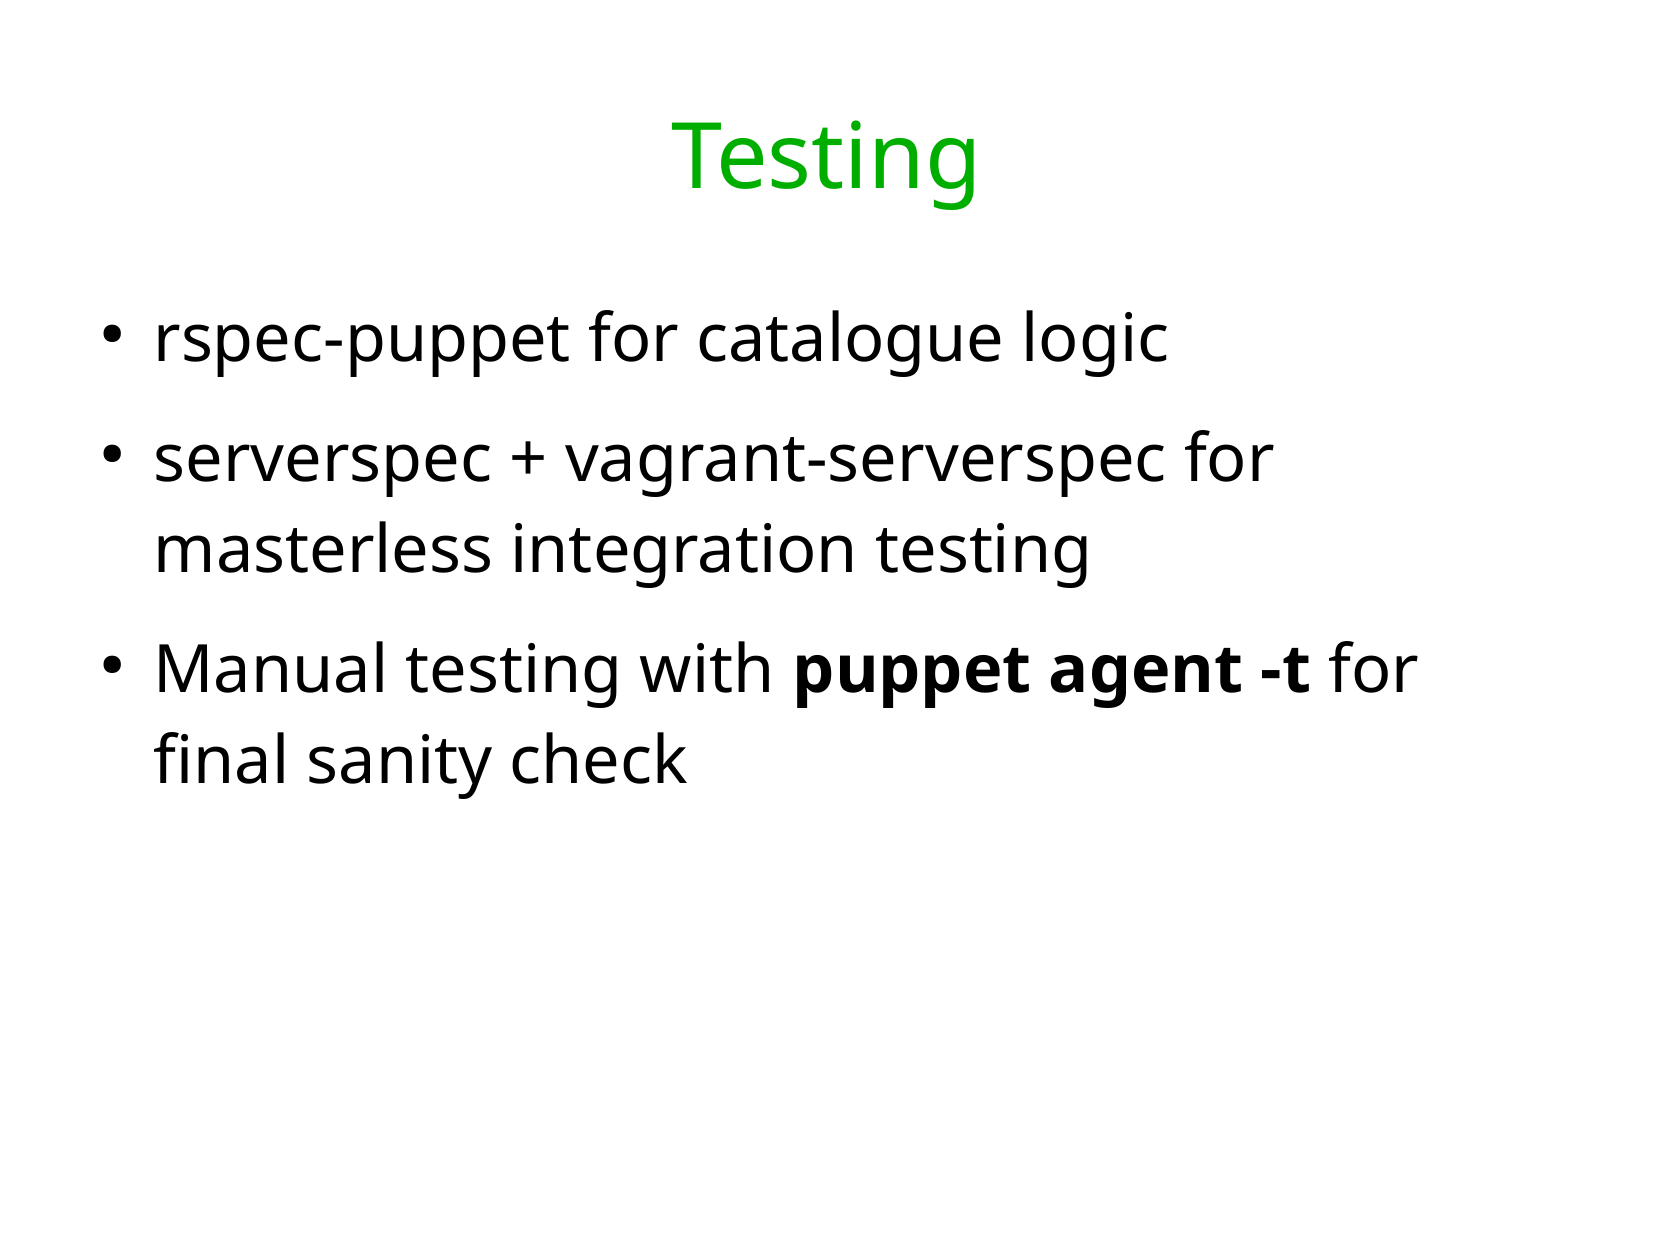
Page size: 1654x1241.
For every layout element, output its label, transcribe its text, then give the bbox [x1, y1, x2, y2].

title Testing [82, 49, 1571, 257]
list rspec-puppet for catalogue logic serverspec + vagrant-serverspec for masterless integration testing Manual testing with puppet agent -t for final sanity check [82, 290, 1571, 1010]
